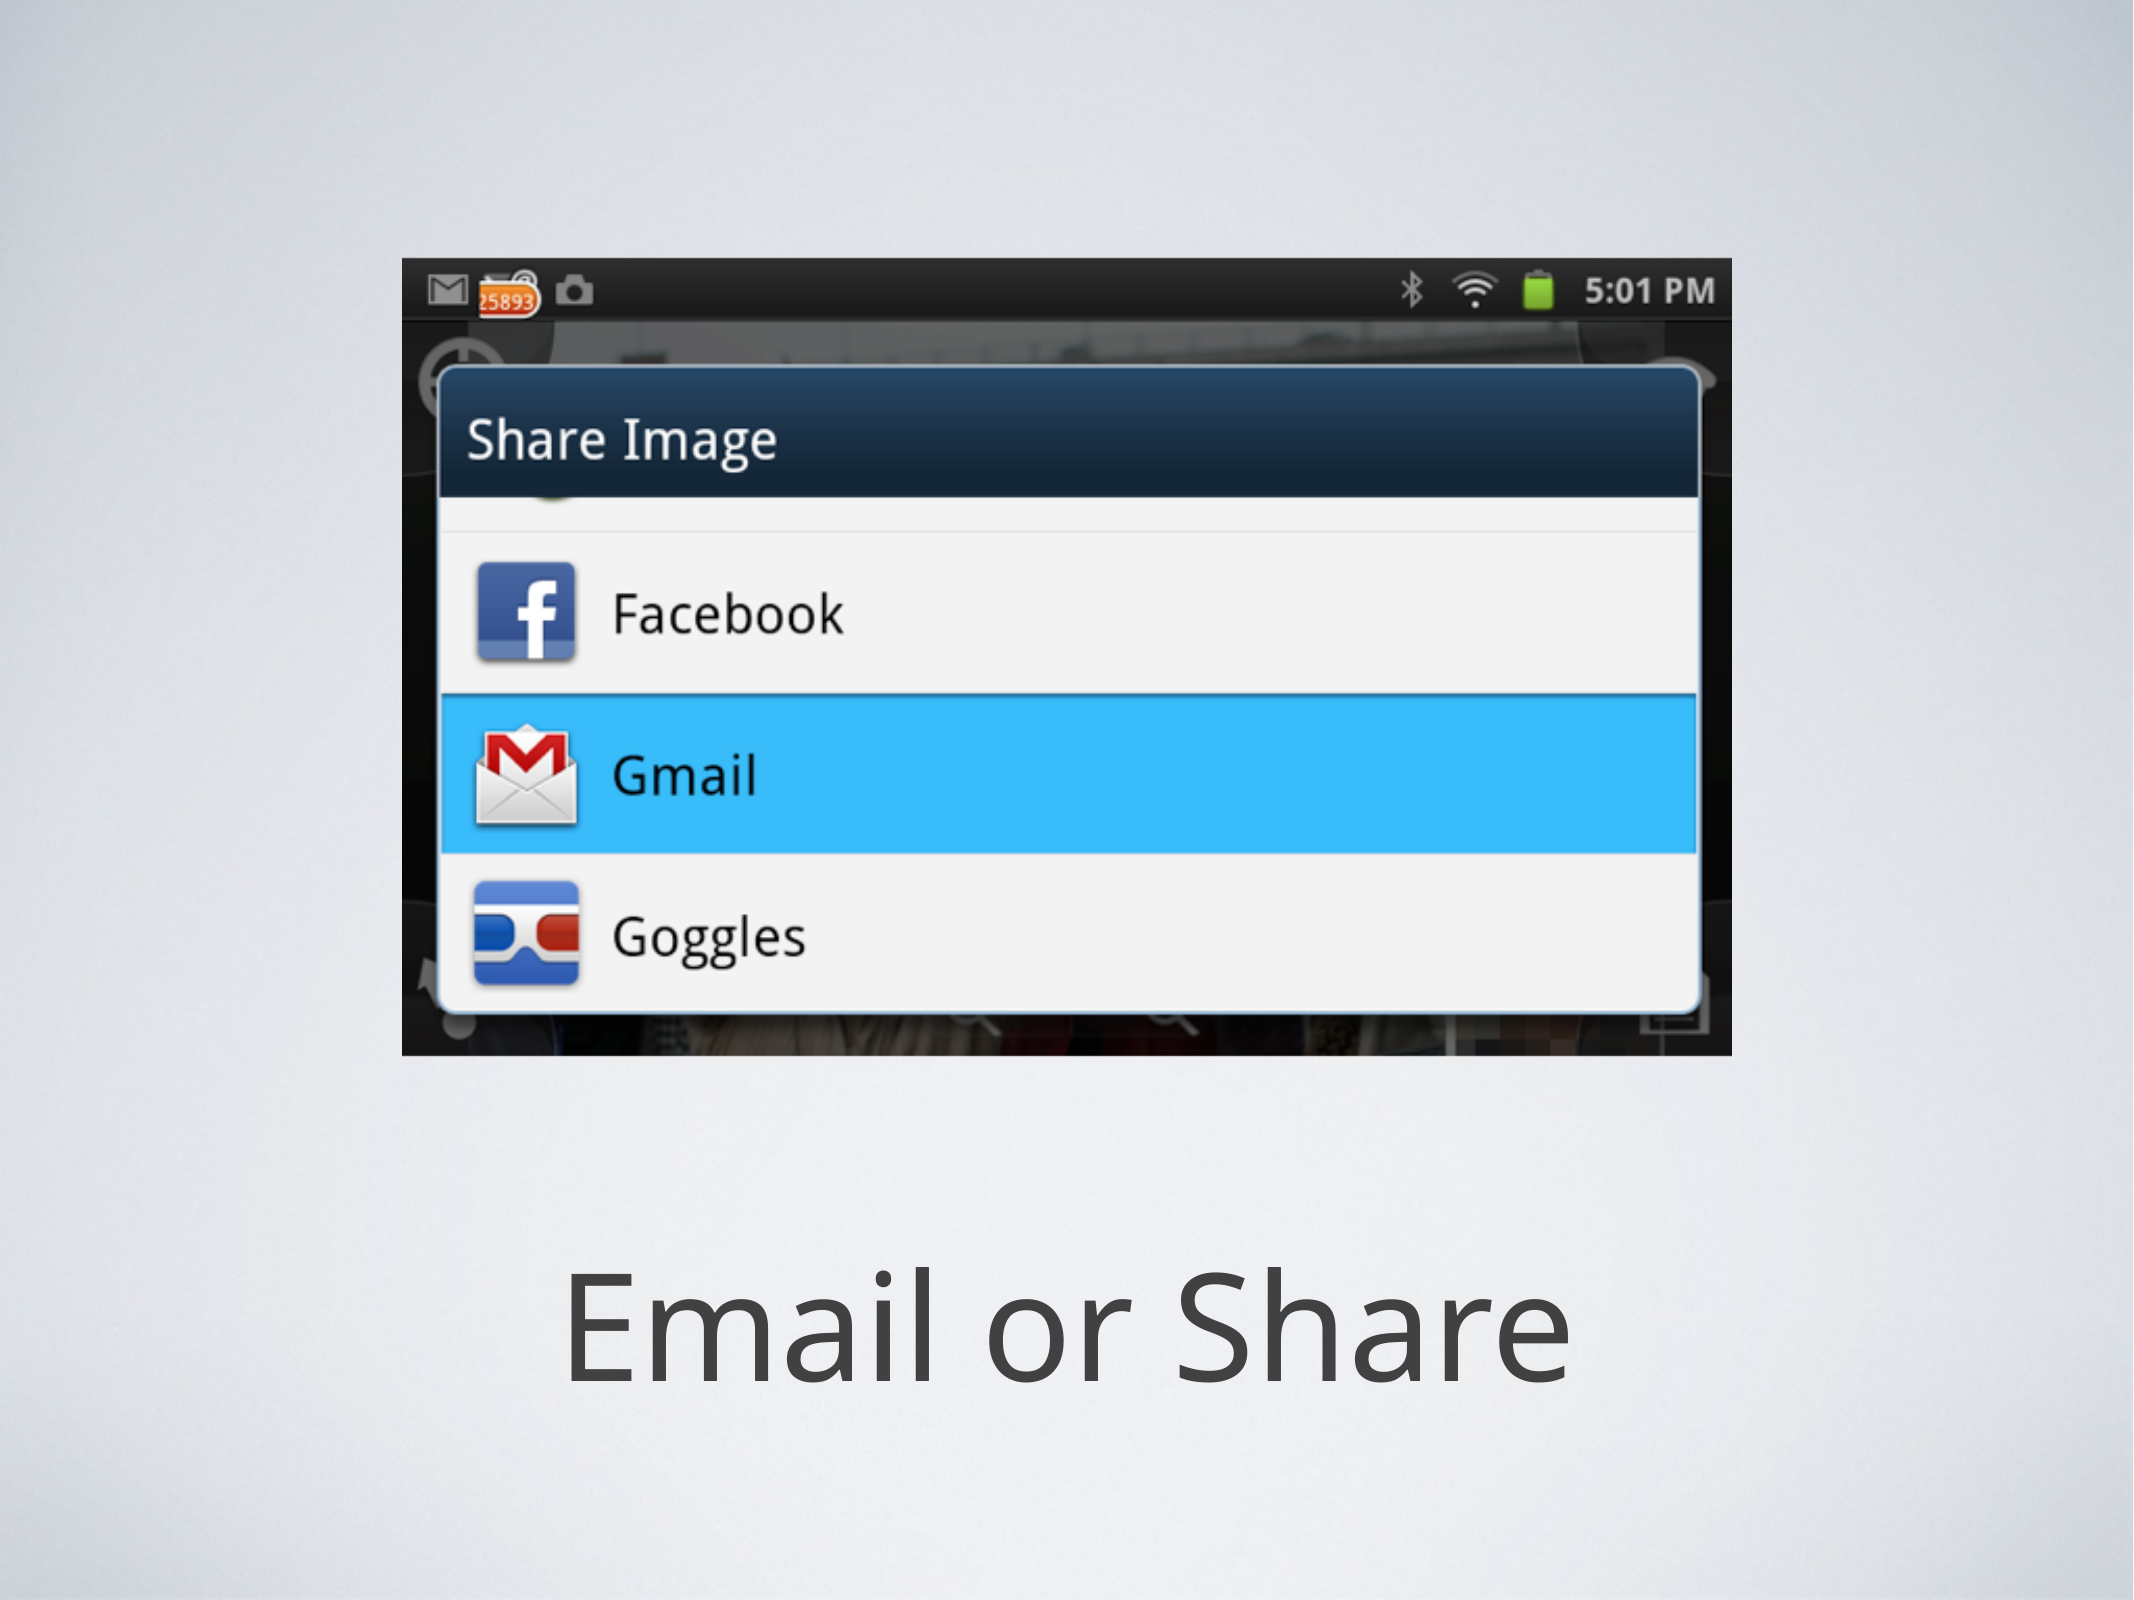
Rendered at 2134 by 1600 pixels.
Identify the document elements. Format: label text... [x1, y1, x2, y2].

title Email or Share [58, 1216, 2075, 1428]
picture [0, 0, 2134, 1600]
